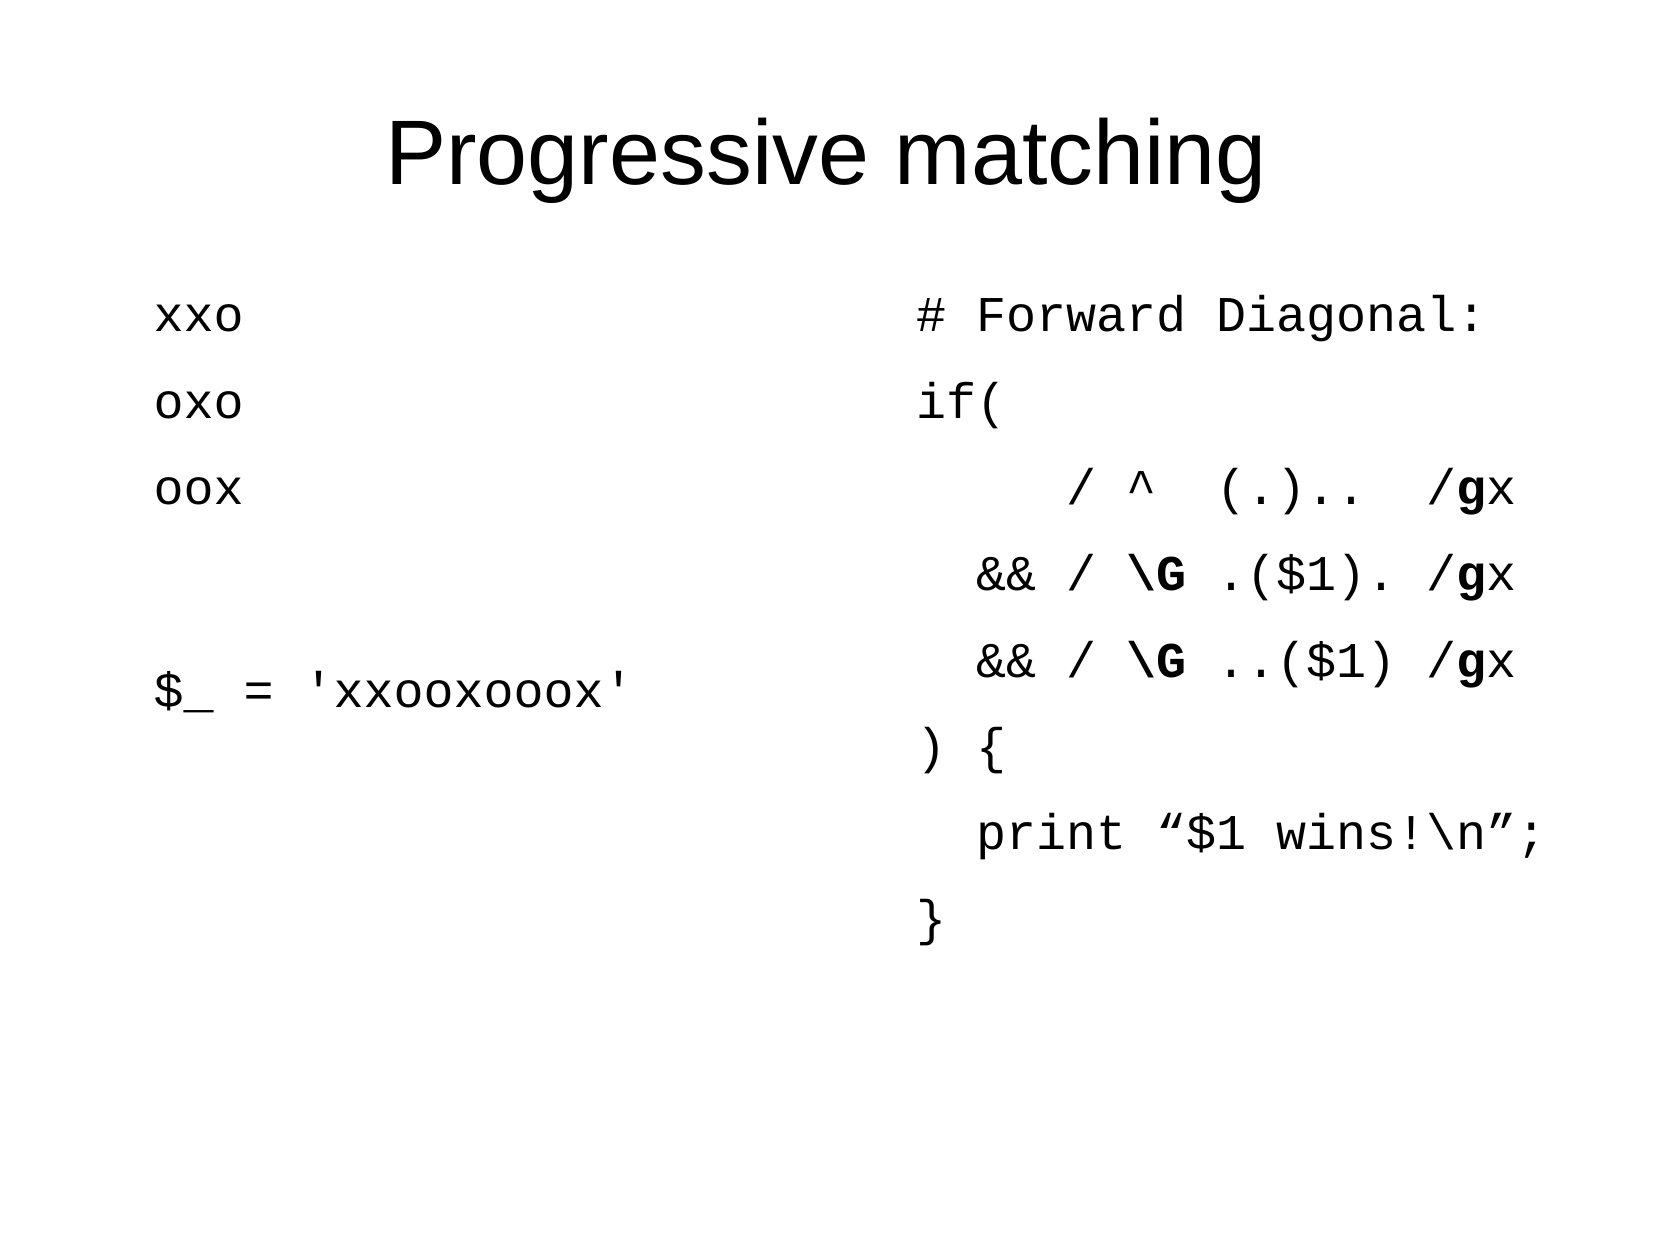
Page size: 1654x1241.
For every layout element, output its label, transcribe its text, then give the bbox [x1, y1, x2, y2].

title Progressive matching [82, 49, 1571, 257]
list # Forward Diagonal: if( / ^ (.).. /gx && / \G .($1). /gx && / \G ..($1) /gx ) { print “$1 wins!\n”; } [845, 290, 1572, 1010]
list xxo oxo oox [82, 290, 845, 1010]
list $_ = 'xxooxooox' [82, 665, 809, 1009]
